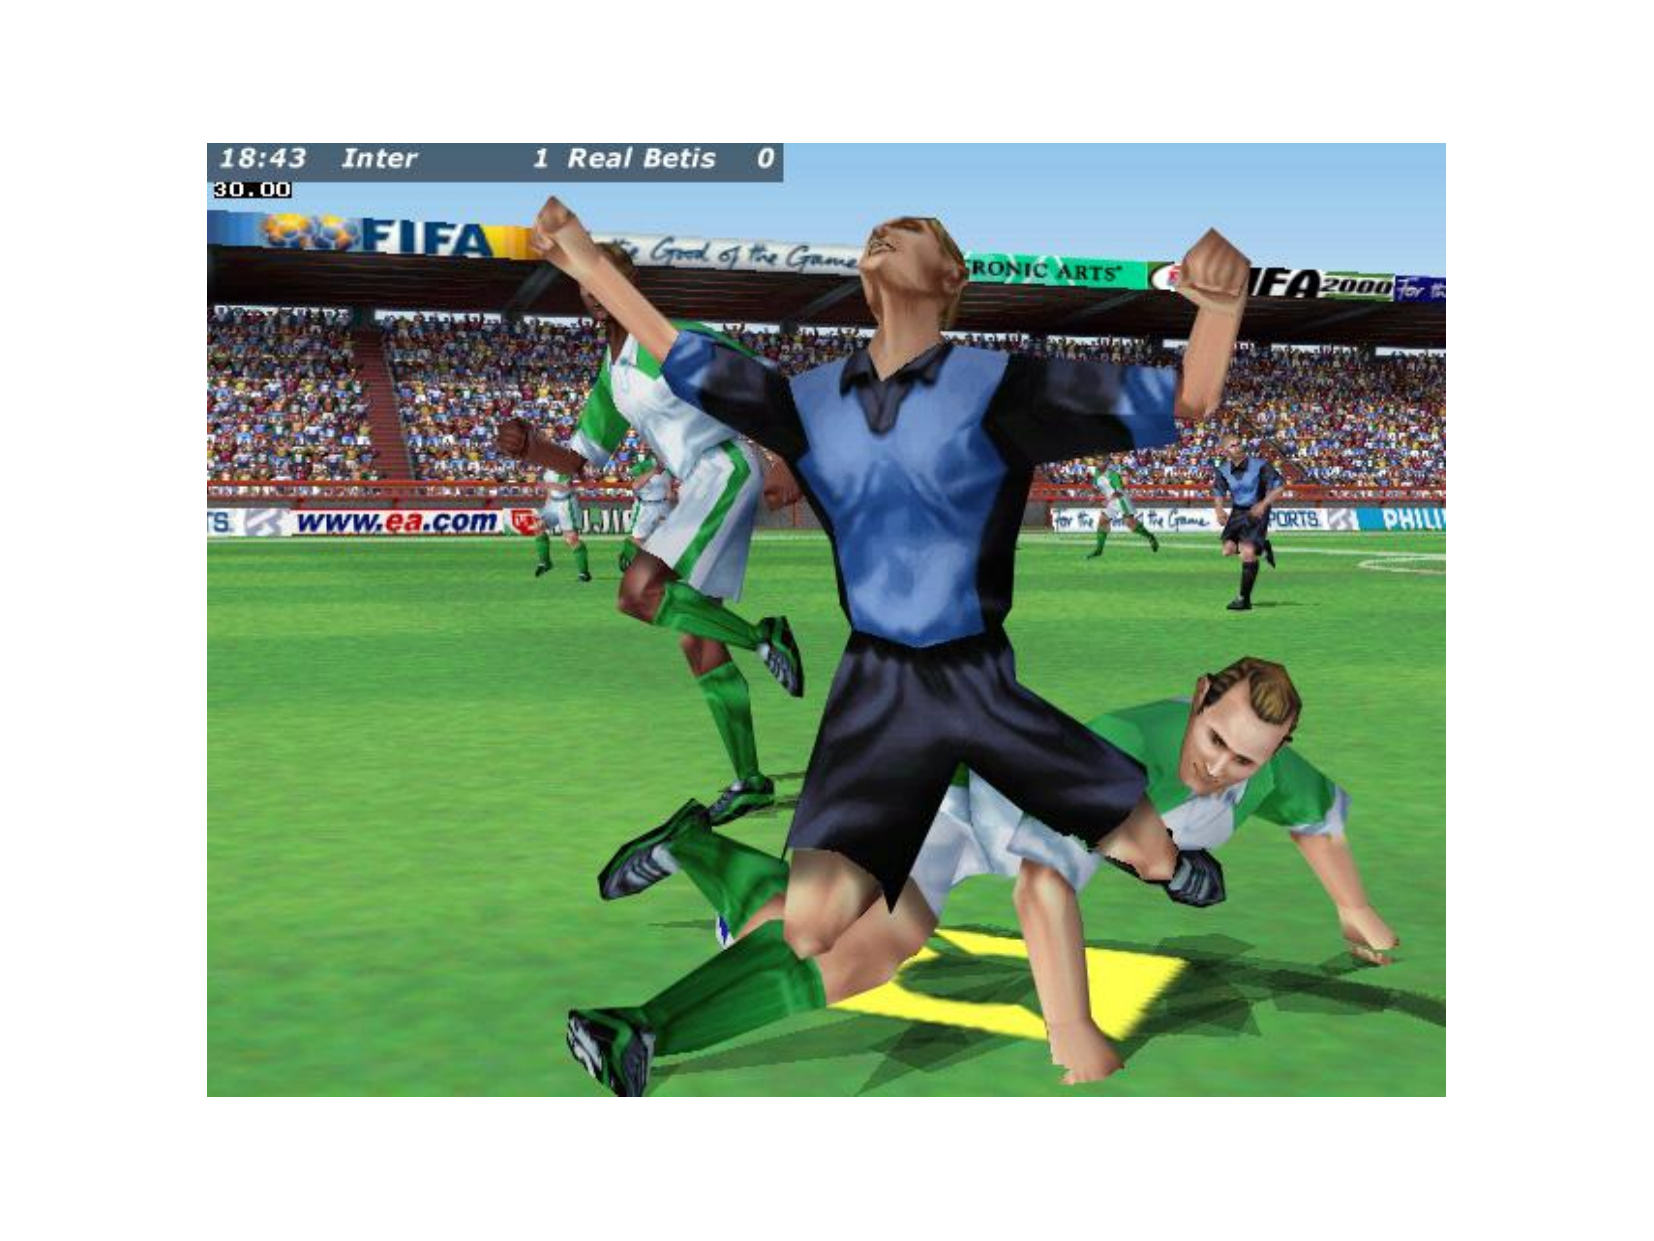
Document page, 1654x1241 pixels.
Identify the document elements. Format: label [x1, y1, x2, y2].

picture [207, 143, 1446, 1097]
